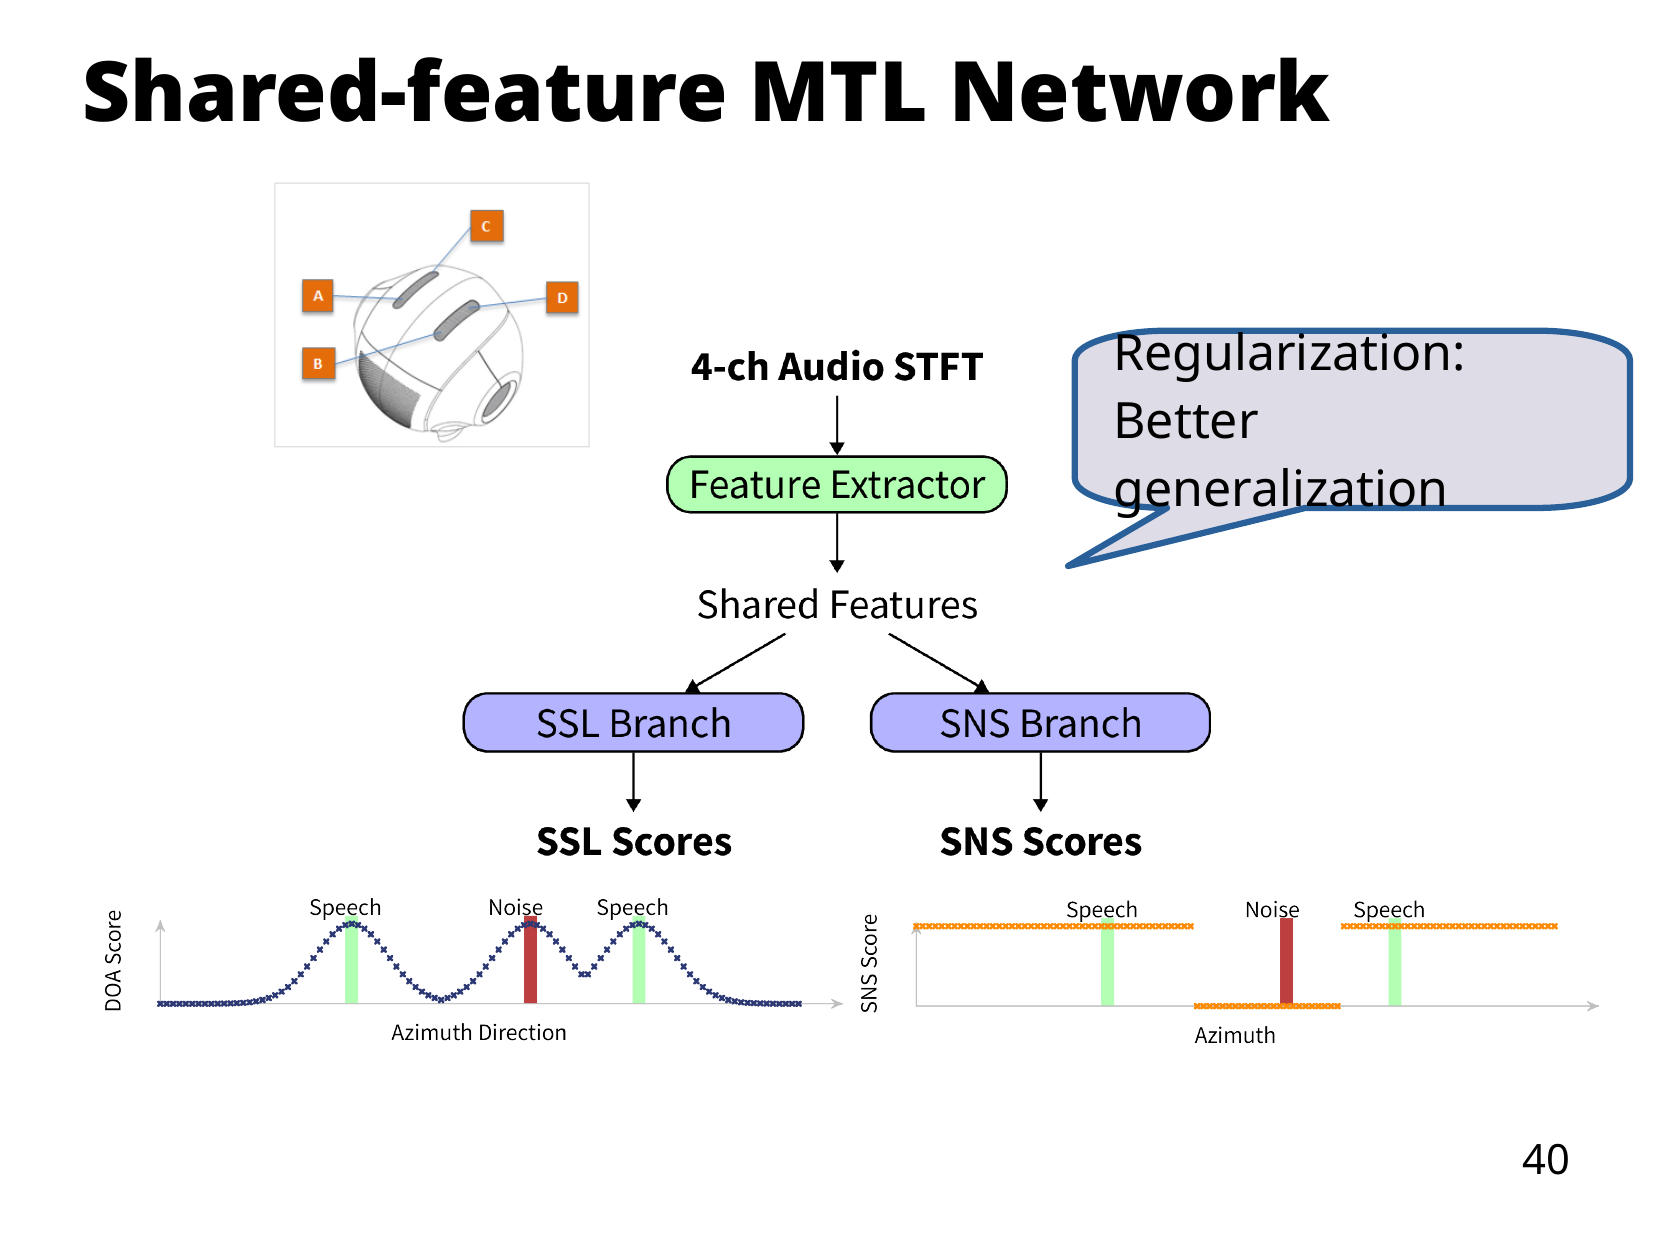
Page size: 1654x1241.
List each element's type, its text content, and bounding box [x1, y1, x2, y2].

title Shared-feature MTL Network [82, 37, 1571, 143]
text_box Regularization: Better generalization [1124, 330, 1630, 532]
picture [82, 885, 1607, 1052]
picture [271, 177, 1211, 869]
